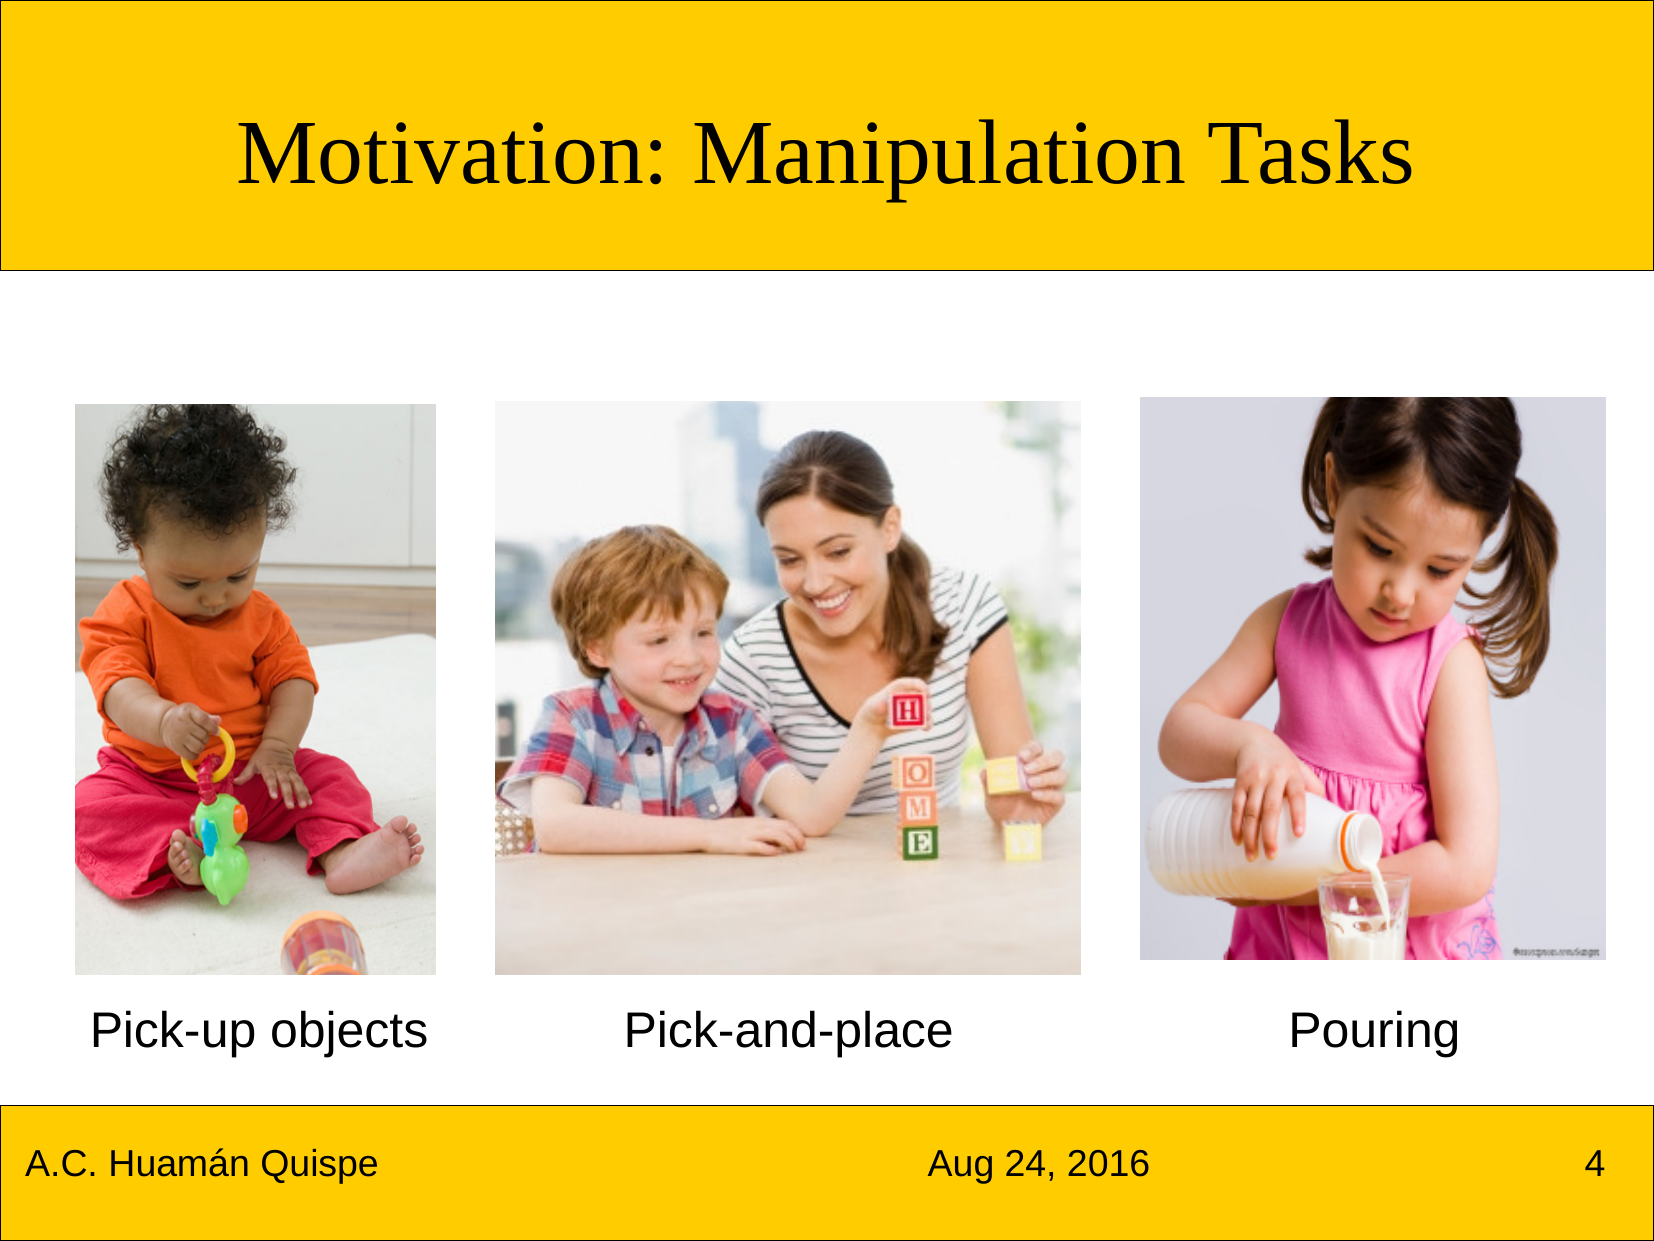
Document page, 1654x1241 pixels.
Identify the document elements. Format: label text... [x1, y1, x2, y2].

picture [75, 404, 436, 976]
picture [495, 401, 1081, 976]
picture [1140, 397, 1606, 961]
title Motivation: Manipulation Tasks [82, 49, 1571, 257]
text_box Pick-up objects Pick-and-place Pouring [75, 994, 1606, 1066]
